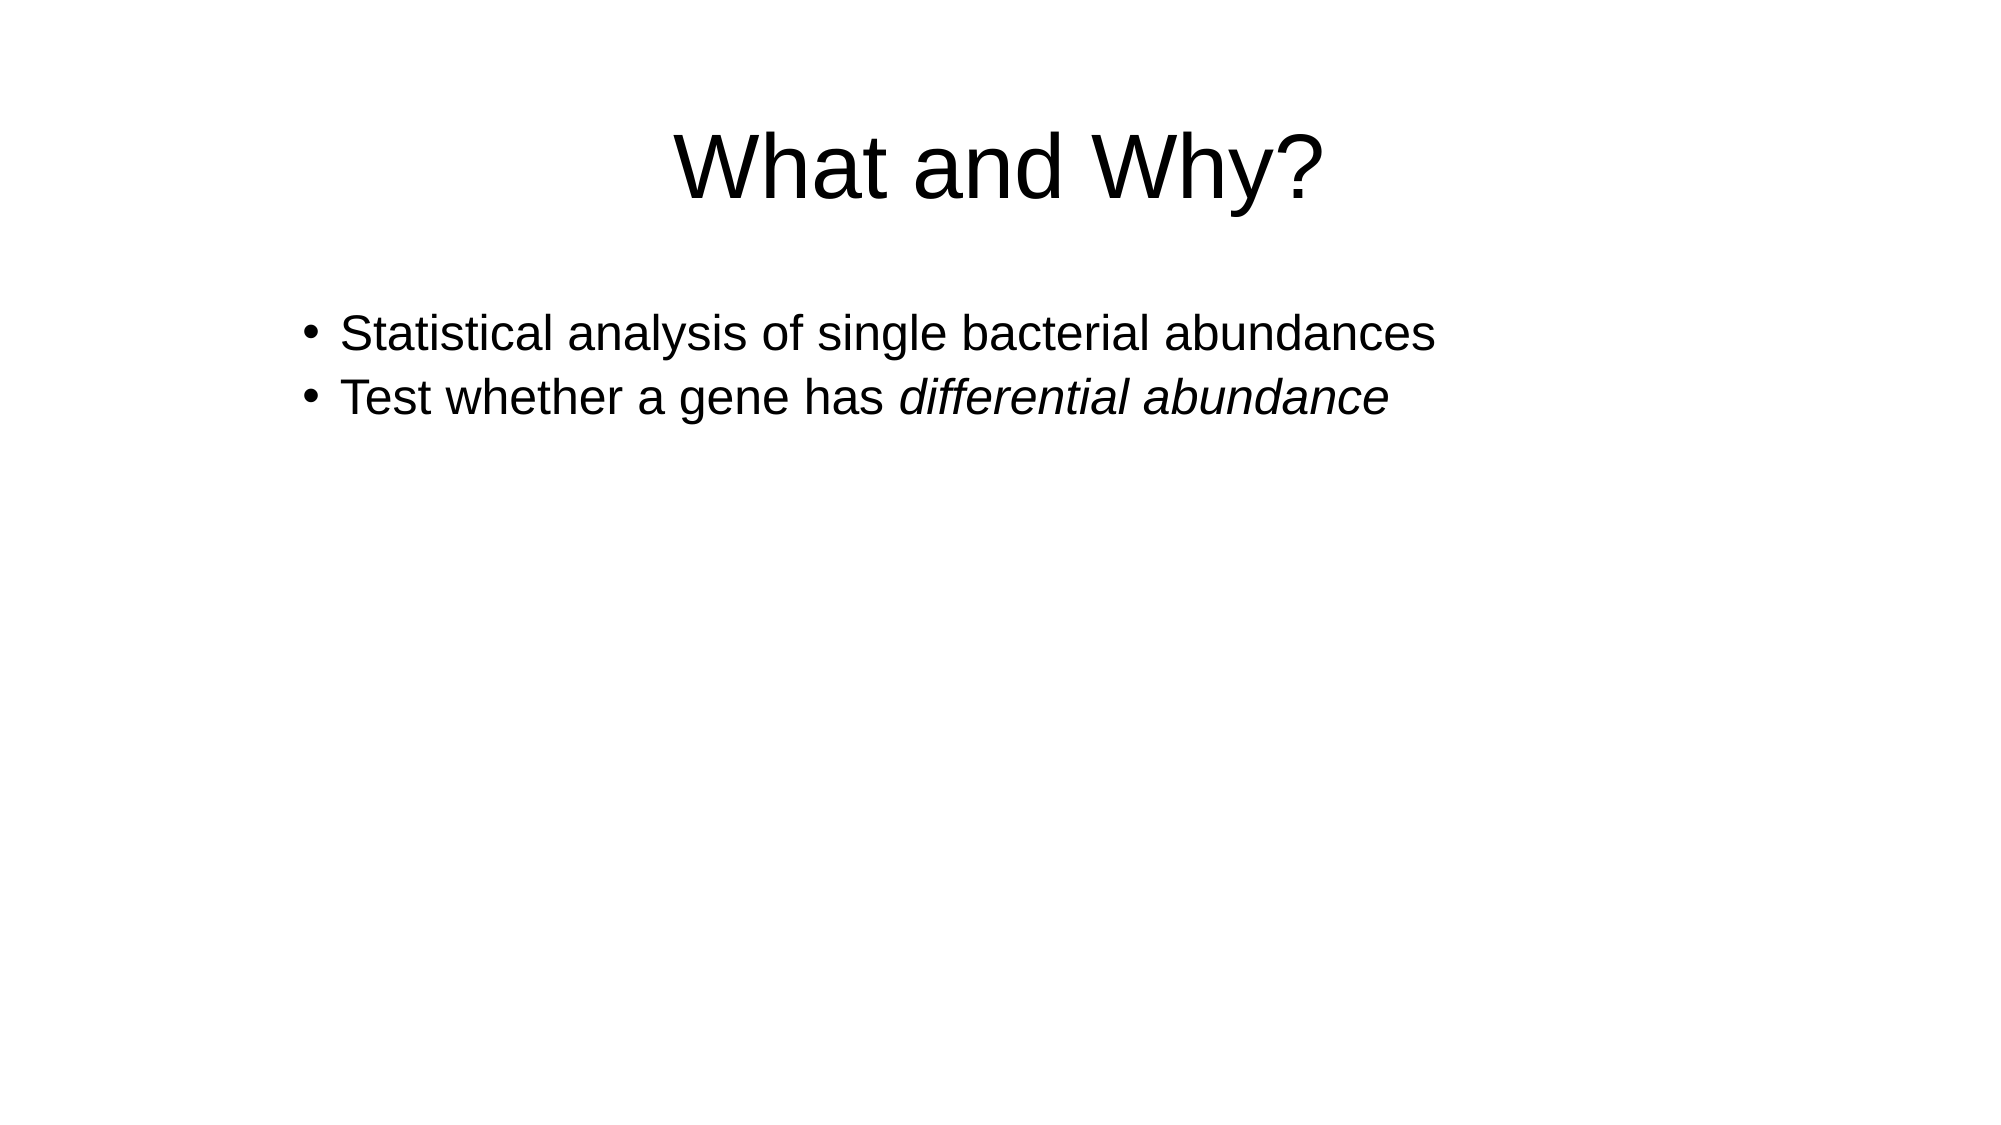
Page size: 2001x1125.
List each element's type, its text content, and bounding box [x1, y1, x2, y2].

list Statistical analysis of single bacterial abundances Test whether a gene has differential abundance [137, 299, 1863, 1014]
title What and Why? [137, 59, 1863, 278]
